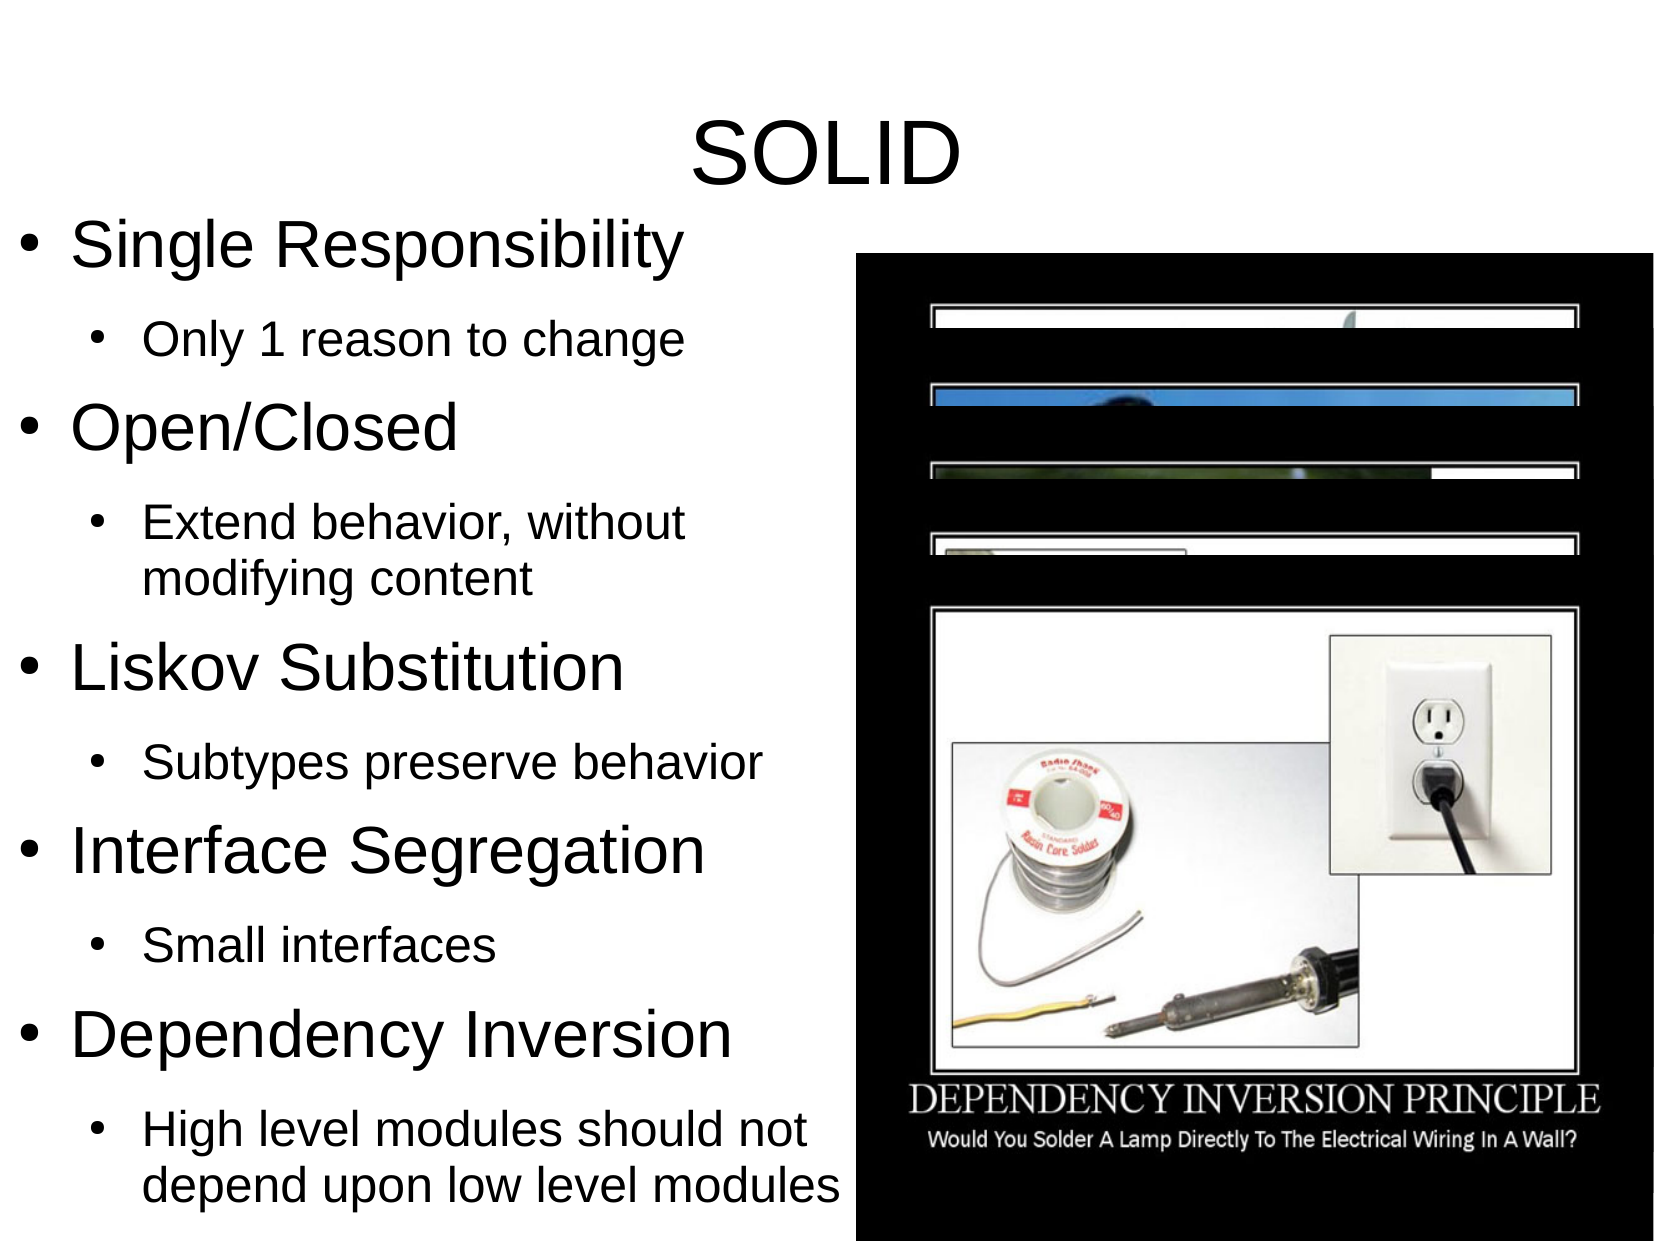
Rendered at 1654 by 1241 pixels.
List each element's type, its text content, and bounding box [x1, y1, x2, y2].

title SOLID [82, 49, 1571, 206]
picture [856, 253, 1654, 1241]
list Single Responsibility Only 1 reason to change Open/Closed Extend behavior, without modifying content Liskov Substitution Subtypes preserve behavior Interface Segregation Small interfaces Dependency Inversion High level modules should not depend upon low level modules [0, 206, 1571, 1215]
